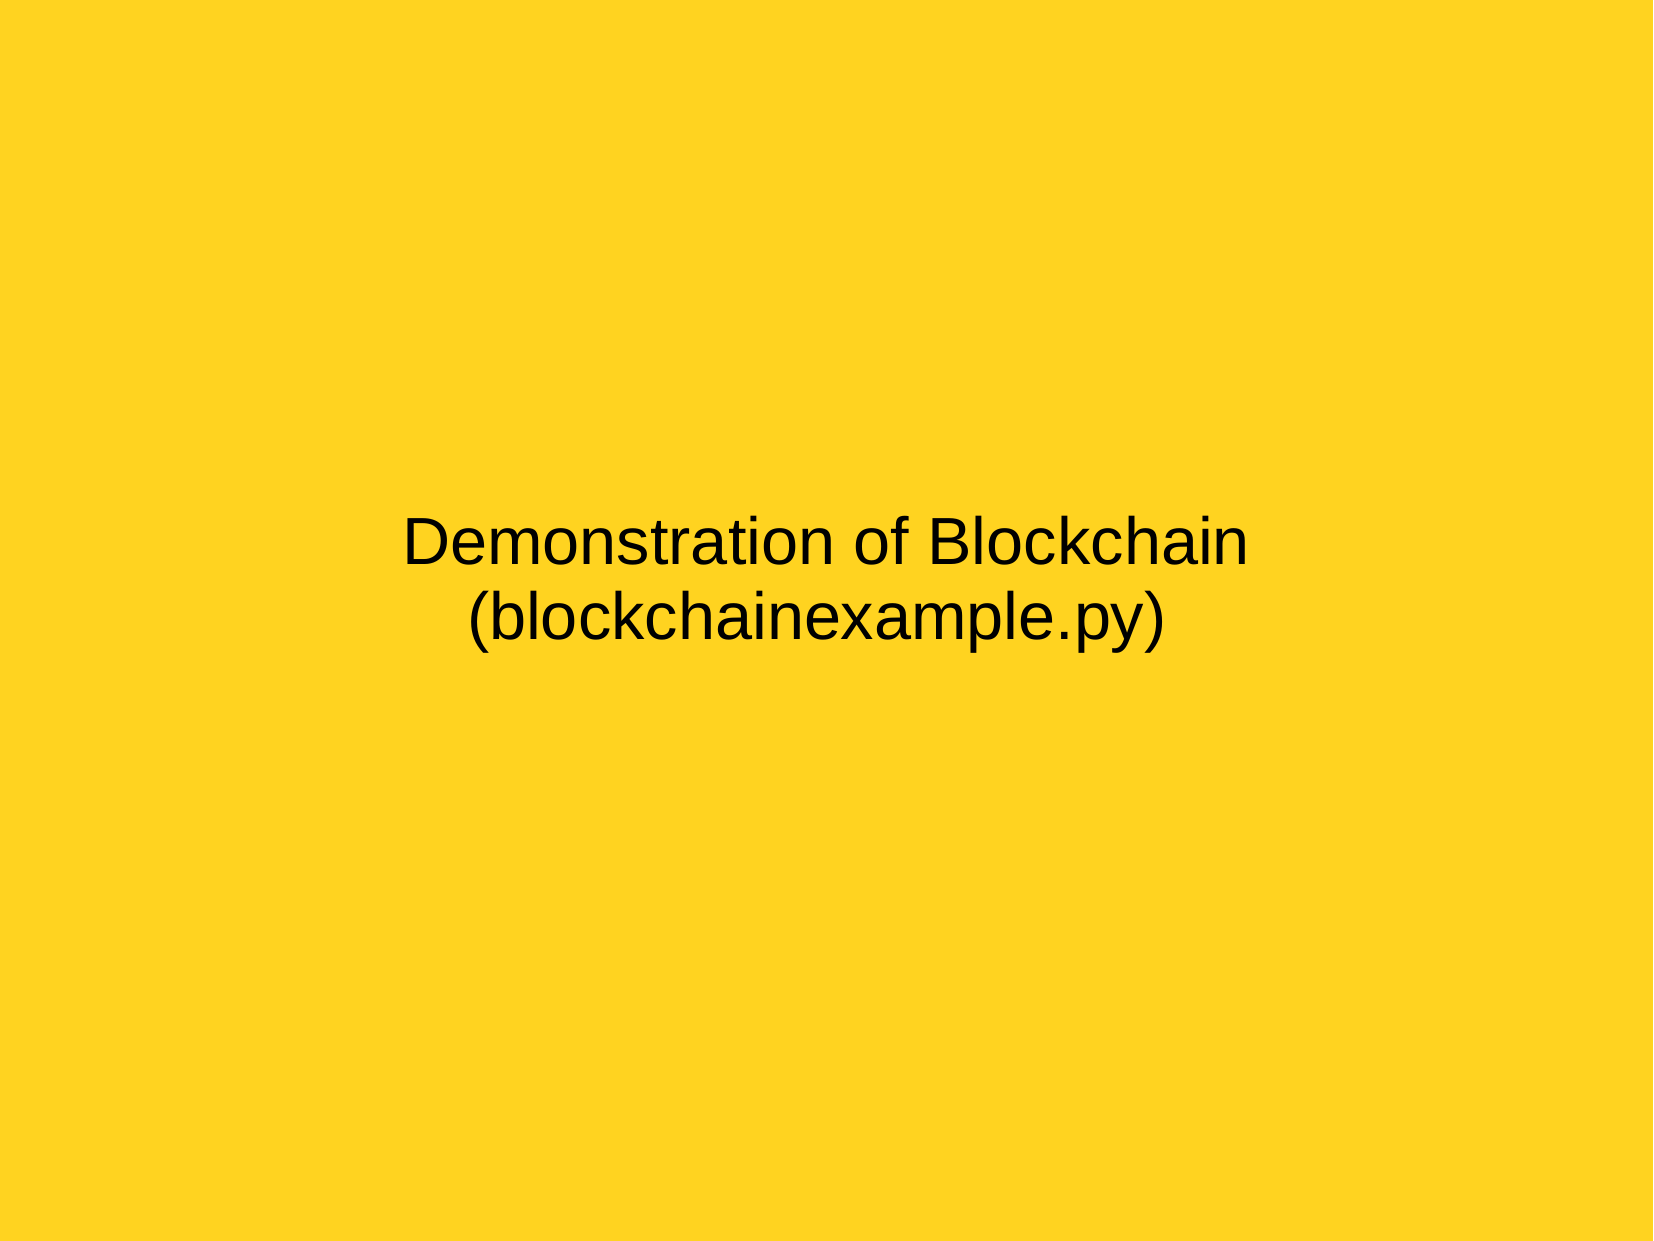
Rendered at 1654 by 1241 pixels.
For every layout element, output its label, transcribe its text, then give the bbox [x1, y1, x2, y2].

subtitle Demonstration of Blockchain (blockchainexample.py) [82, 49, 1571, 1109]
